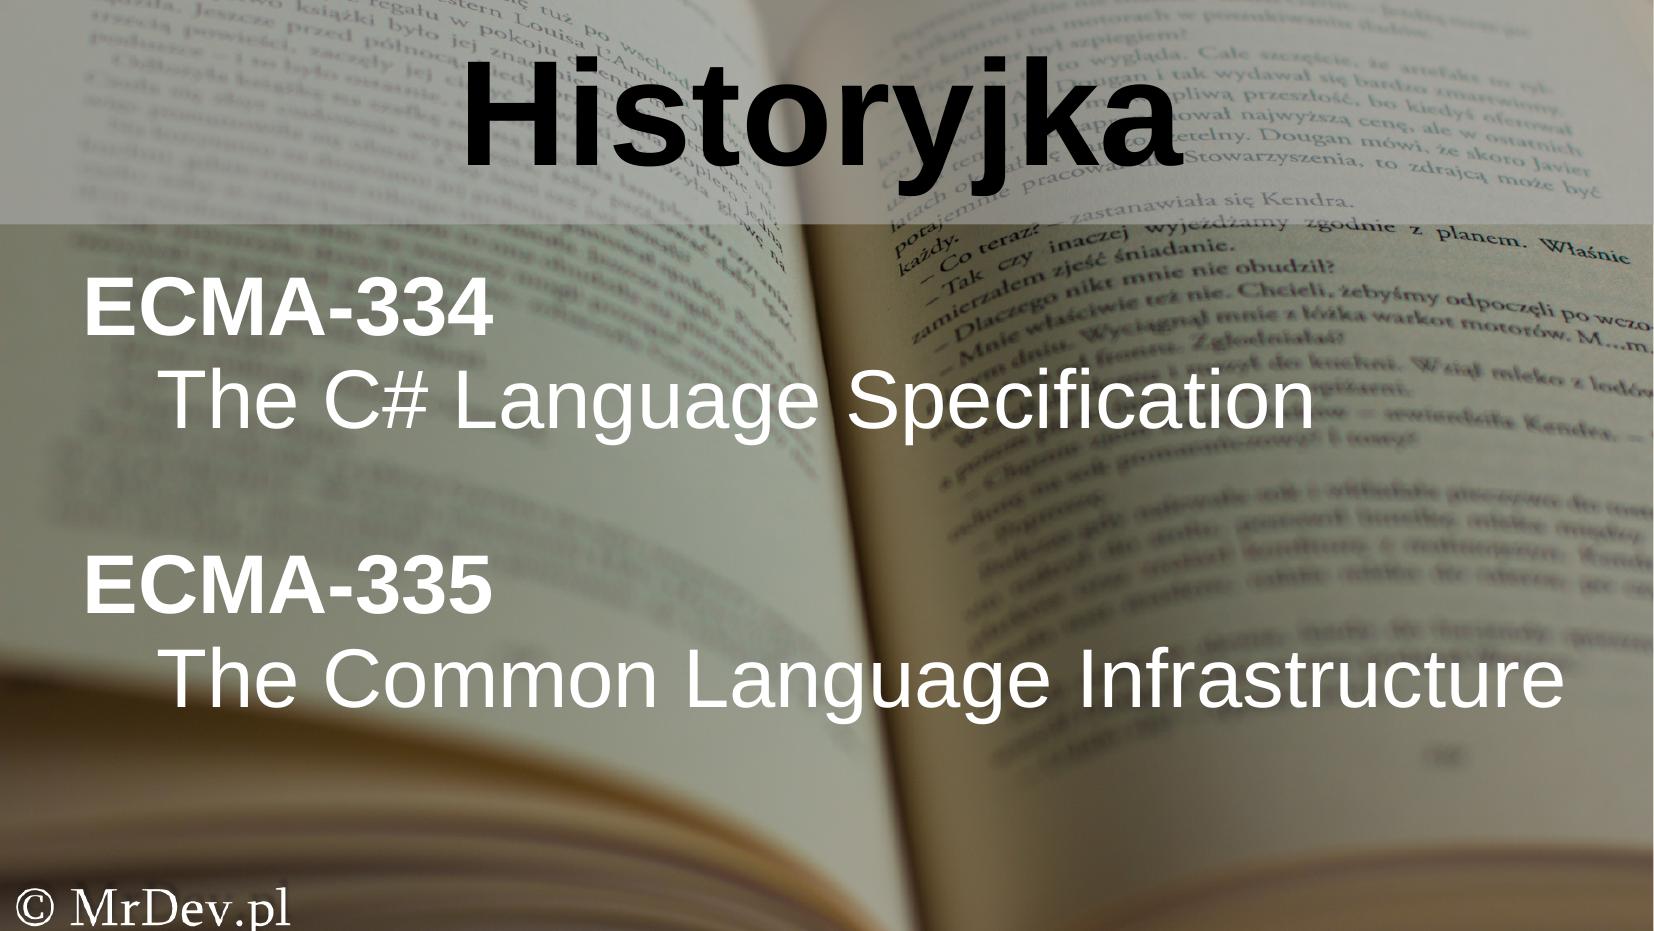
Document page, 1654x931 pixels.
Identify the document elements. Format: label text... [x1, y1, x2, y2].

picture [0, 228, 1654, 931]
text_box ECMA-334 The C# Language Specification ECMA-335 The Common Language Infrastructure [67, 252, 1583, 733]
text_box Historyjka [0, 0, 1654, 228]
